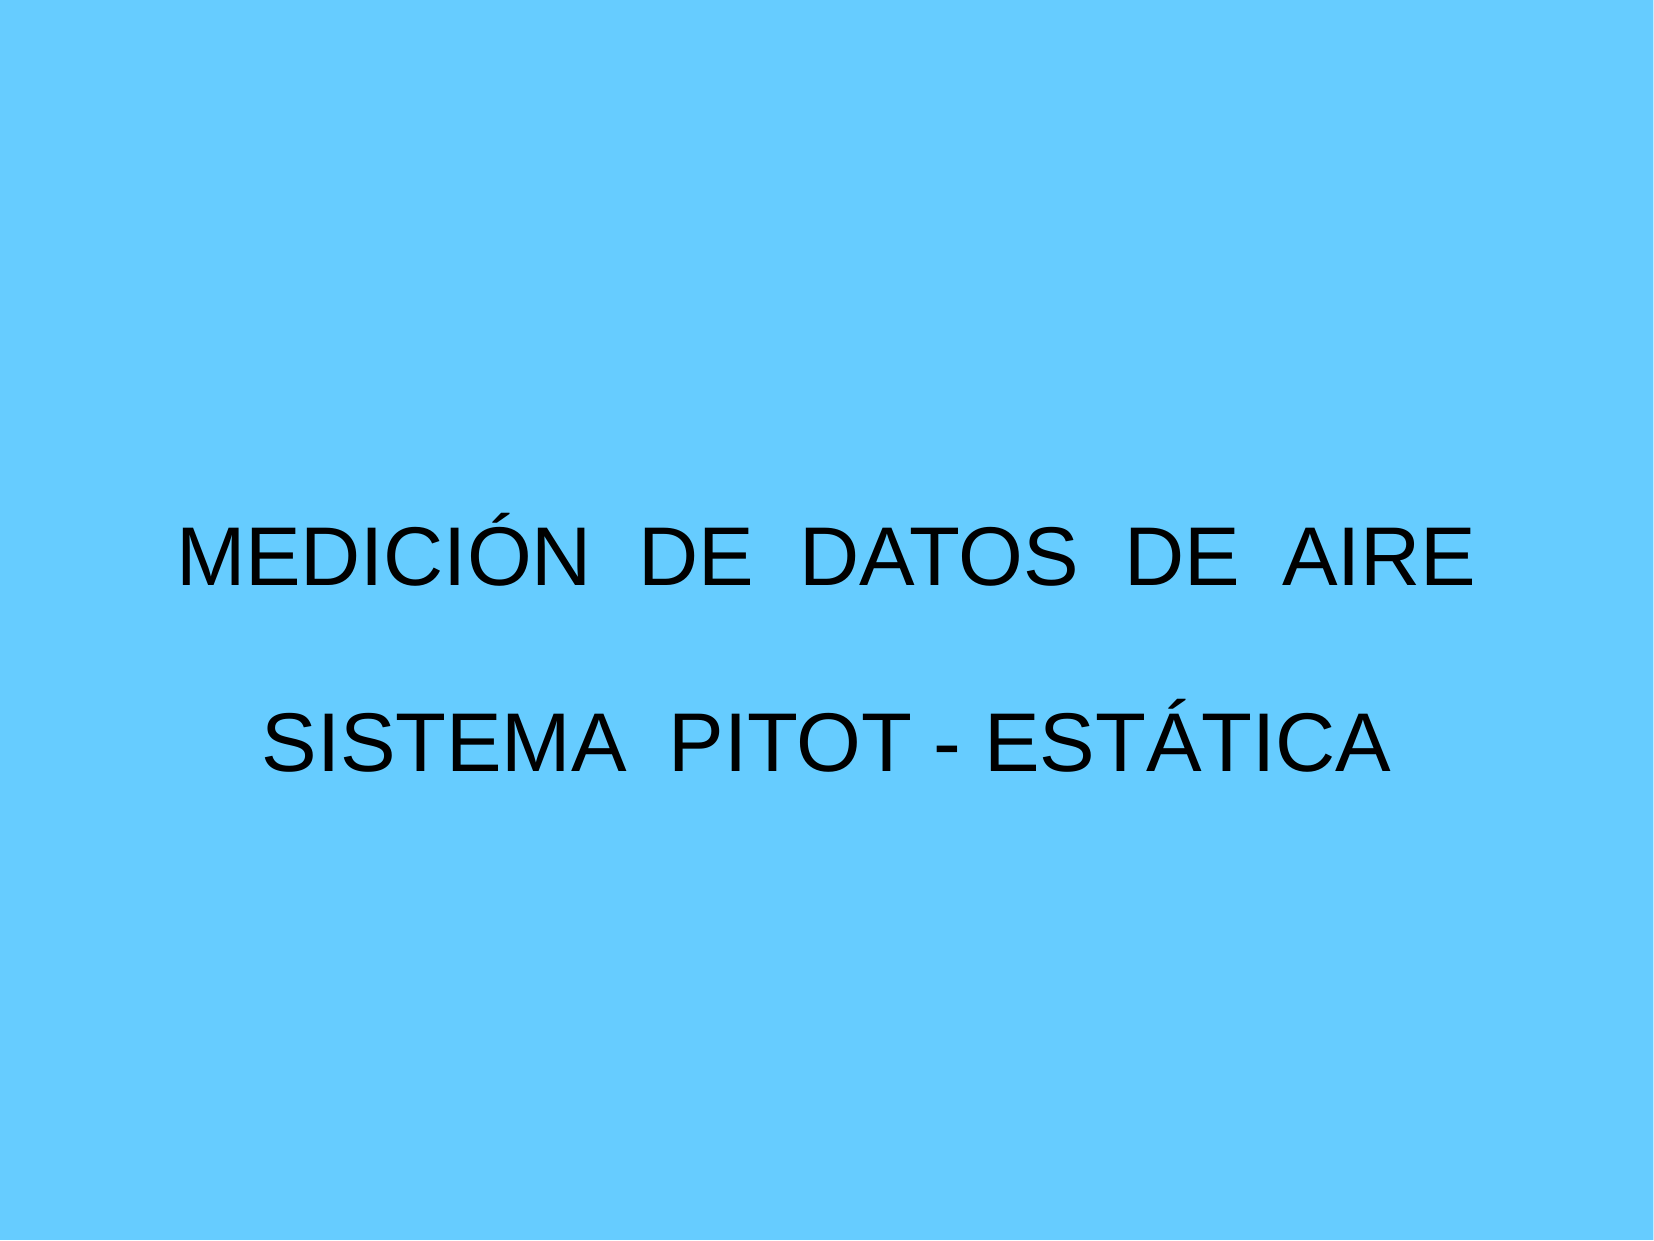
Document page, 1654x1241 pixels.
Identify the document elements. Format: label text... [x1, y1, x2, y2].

subtitle MEDICIÓN DE DATOS DE AIRE SISTEMA PITOT - ESTÁTICA [82, 290, 1571, 1010]
